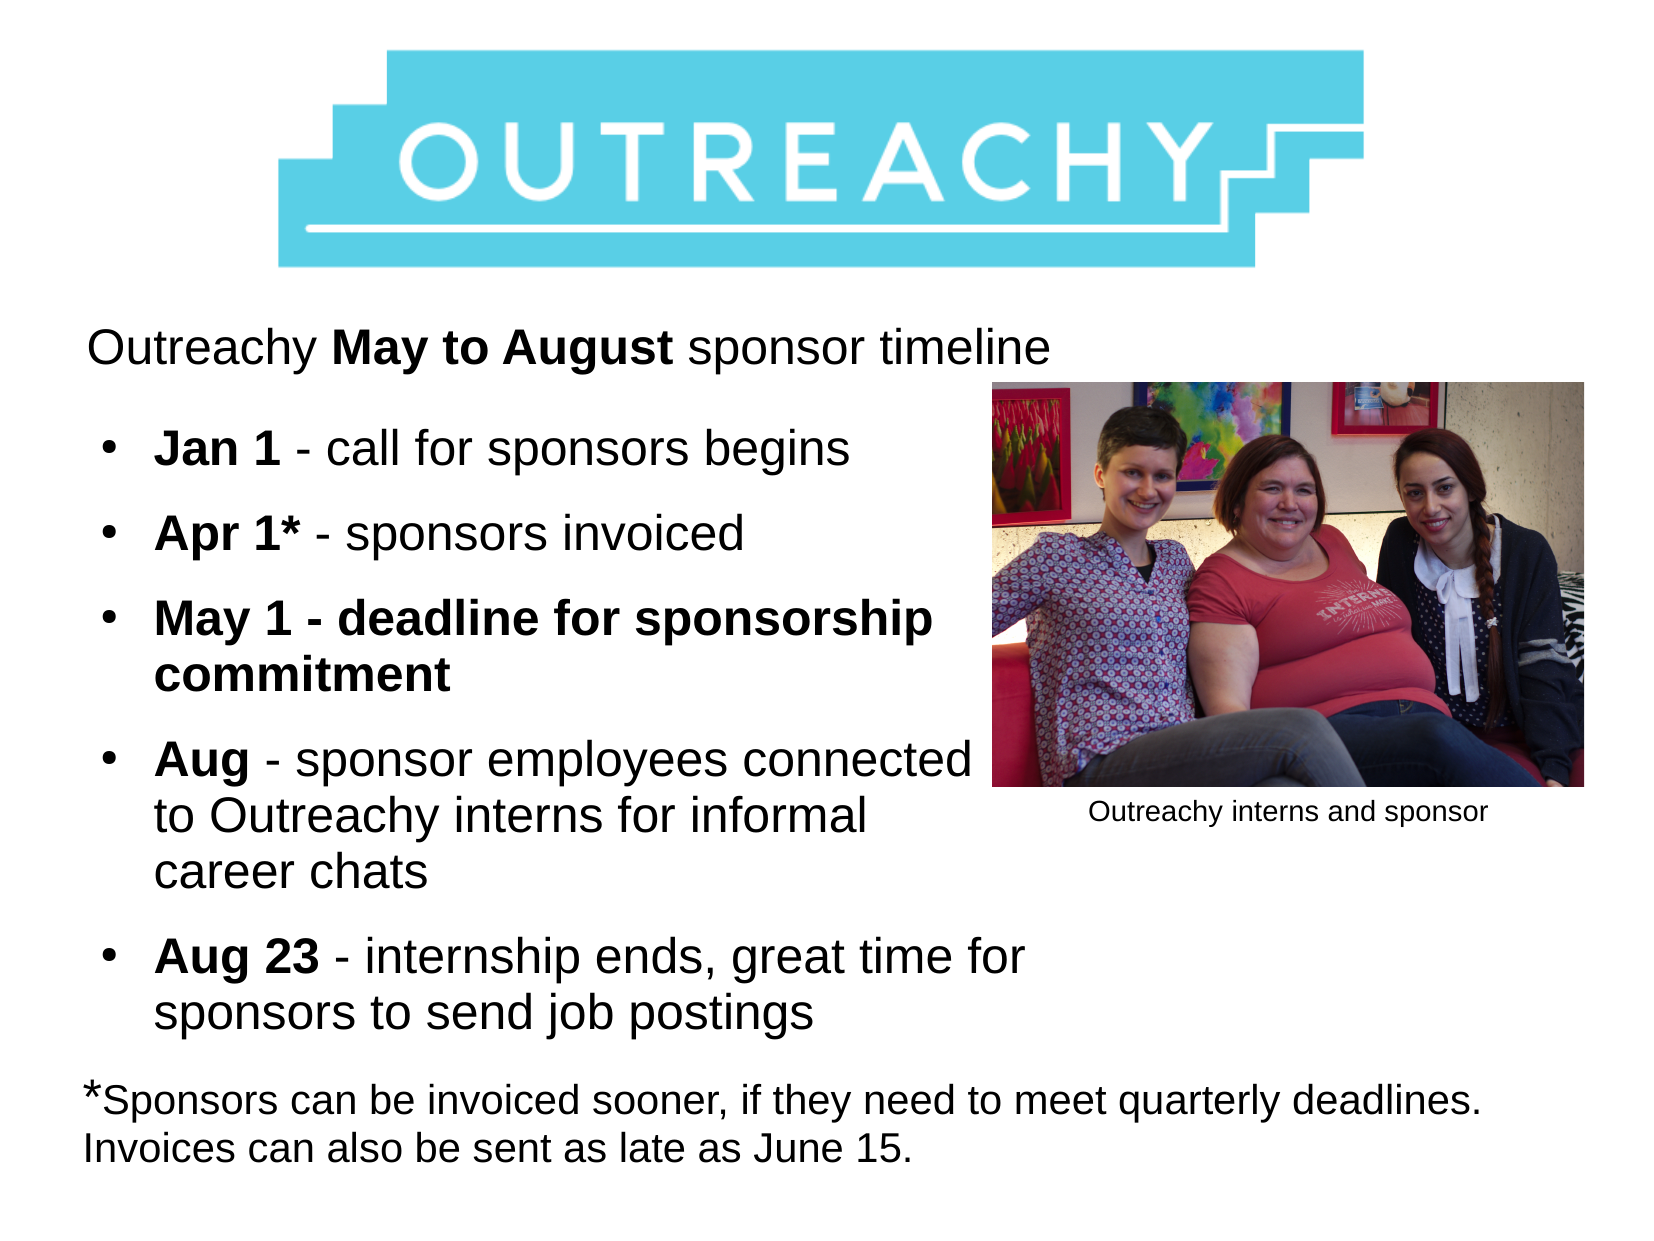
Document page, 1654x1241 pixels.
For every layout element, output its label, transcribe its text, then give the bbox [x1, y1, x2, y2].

picture [992, 382, 1585, 787]
text_box Outreachy interns and sponsor [987, 787, 1591, 848]
picture [207, 30, 1448, 285]
list Jan 1 - call for sponsors begins Apr 1* - sponsors invoiced May 1 - deadline for sponsorship commitment Aug - sponsor employees connected to Outreachy interns for informal career chats Aug 23 - internship ends, great time for sponsors to send job postings *Sponsors can be invoiced sooner, if they need to meet quarterly deadlines. Invoices can also be sent as late as June 15. [82, 420, 1576, 1201]
text_box Outreachy May to August sponsor timeline [71, 311, 1617, 383]
